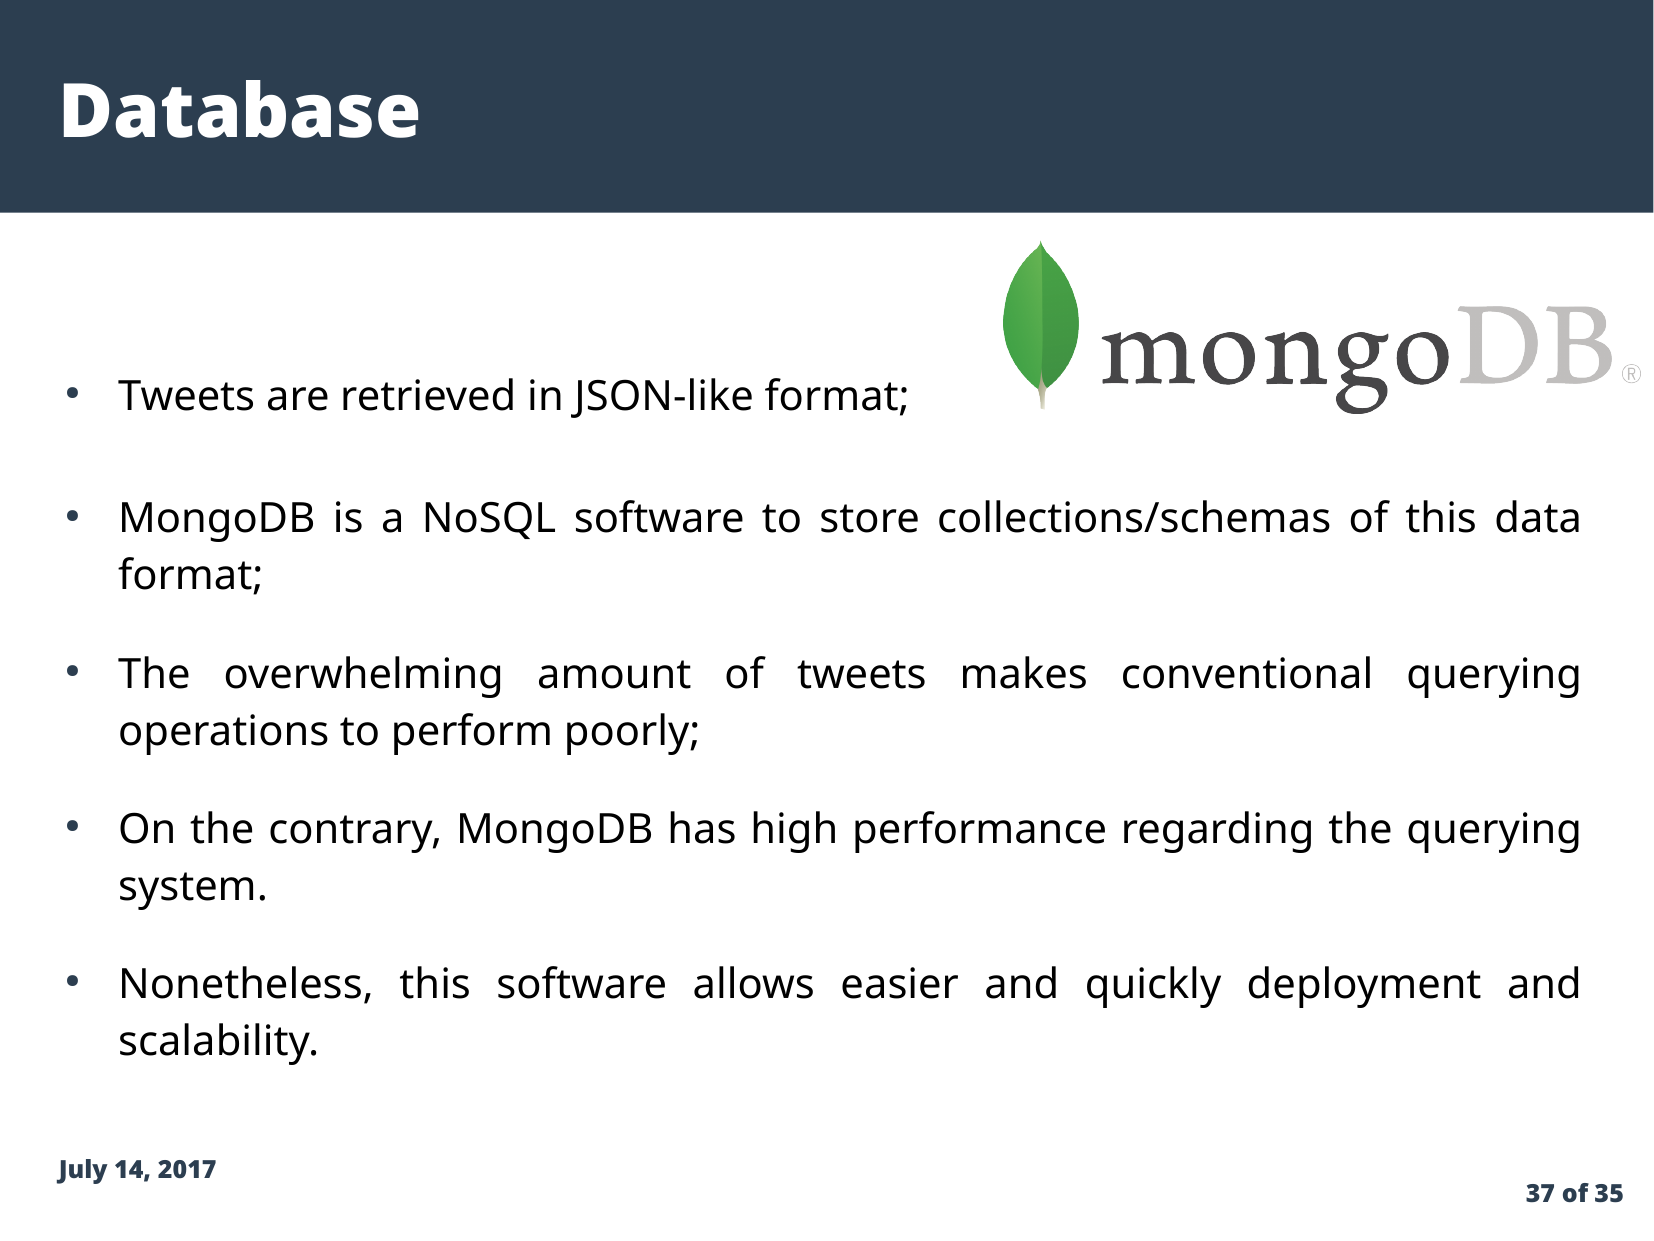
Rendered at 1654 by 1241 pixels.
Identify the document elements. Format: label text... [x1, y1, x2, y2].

title Database [59, 29, 1595, 187]
list Tweets are retrieved in JSON-like format; MongoDB is a NoSQL software to store collections/schemas of this data format; The overwhelming amount of tweets makes conventional querying operations to perform poorly; On the contrary, MongoDB has high performance regarding the querying system. Nonetheless, this software allows easier and quickly deployment and scalability. [47, 366, 1583, 1093]
picture [1003, 240, 1641, 414]
